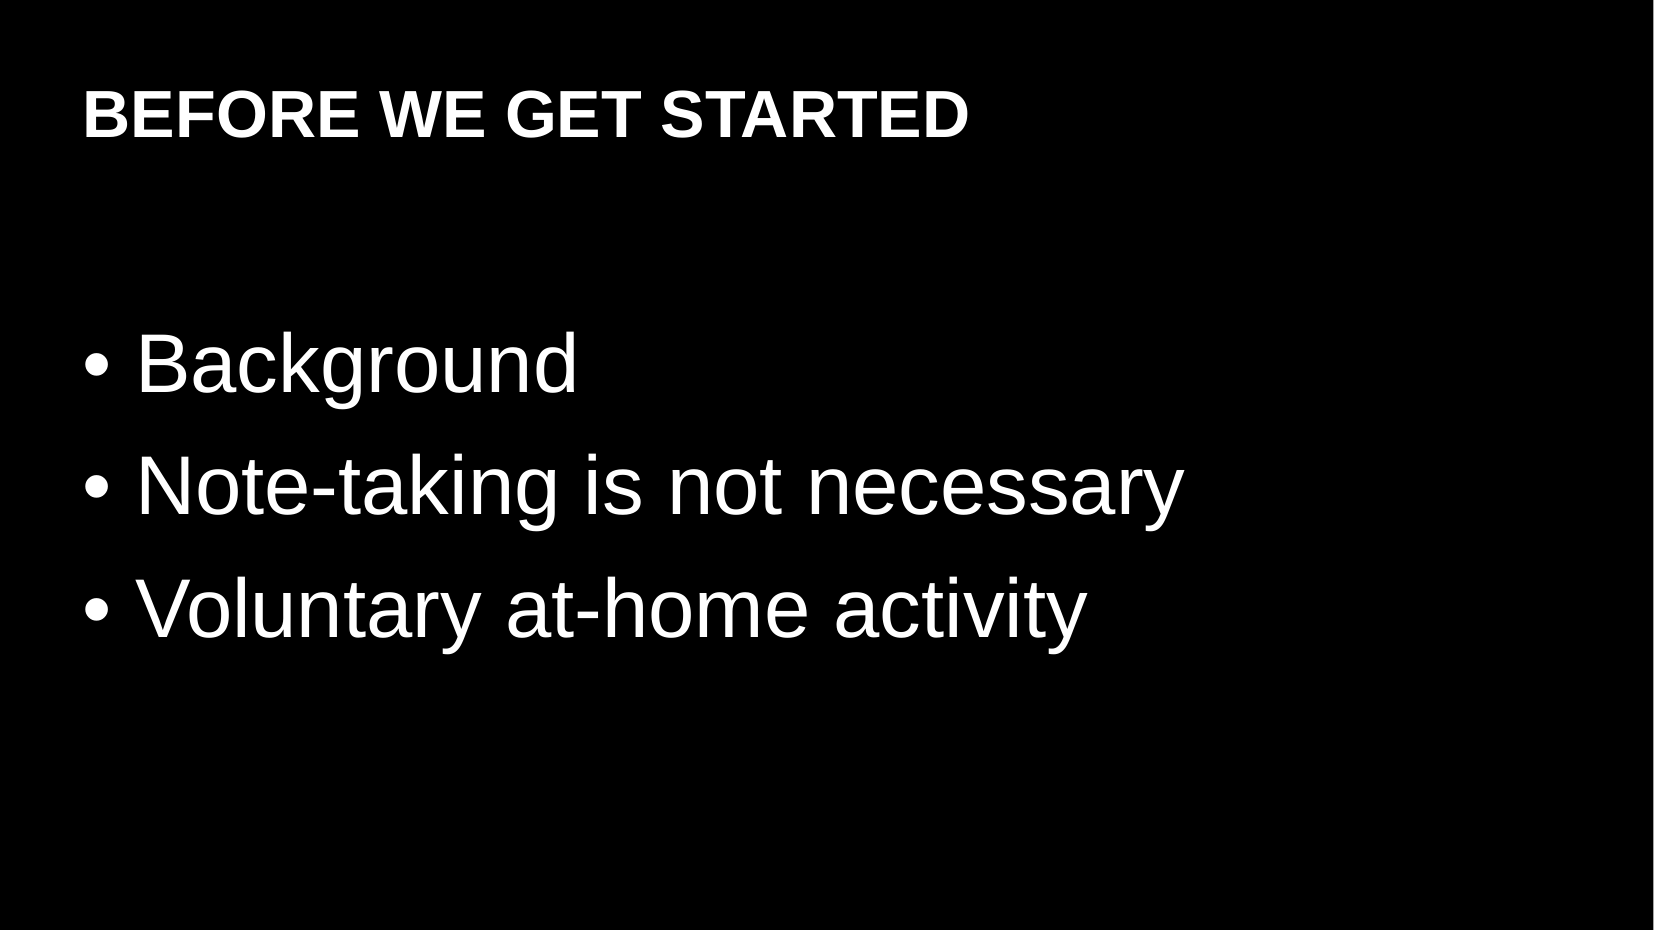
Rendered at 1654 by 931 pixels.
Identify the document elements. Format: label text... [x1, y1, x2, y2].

title BEFORE WE GET STARTED [82, 37, 1571, 193]
list • Background • Note-taking is not necessary • Voluntary at-home activity [82, 316, 1571, 857]
